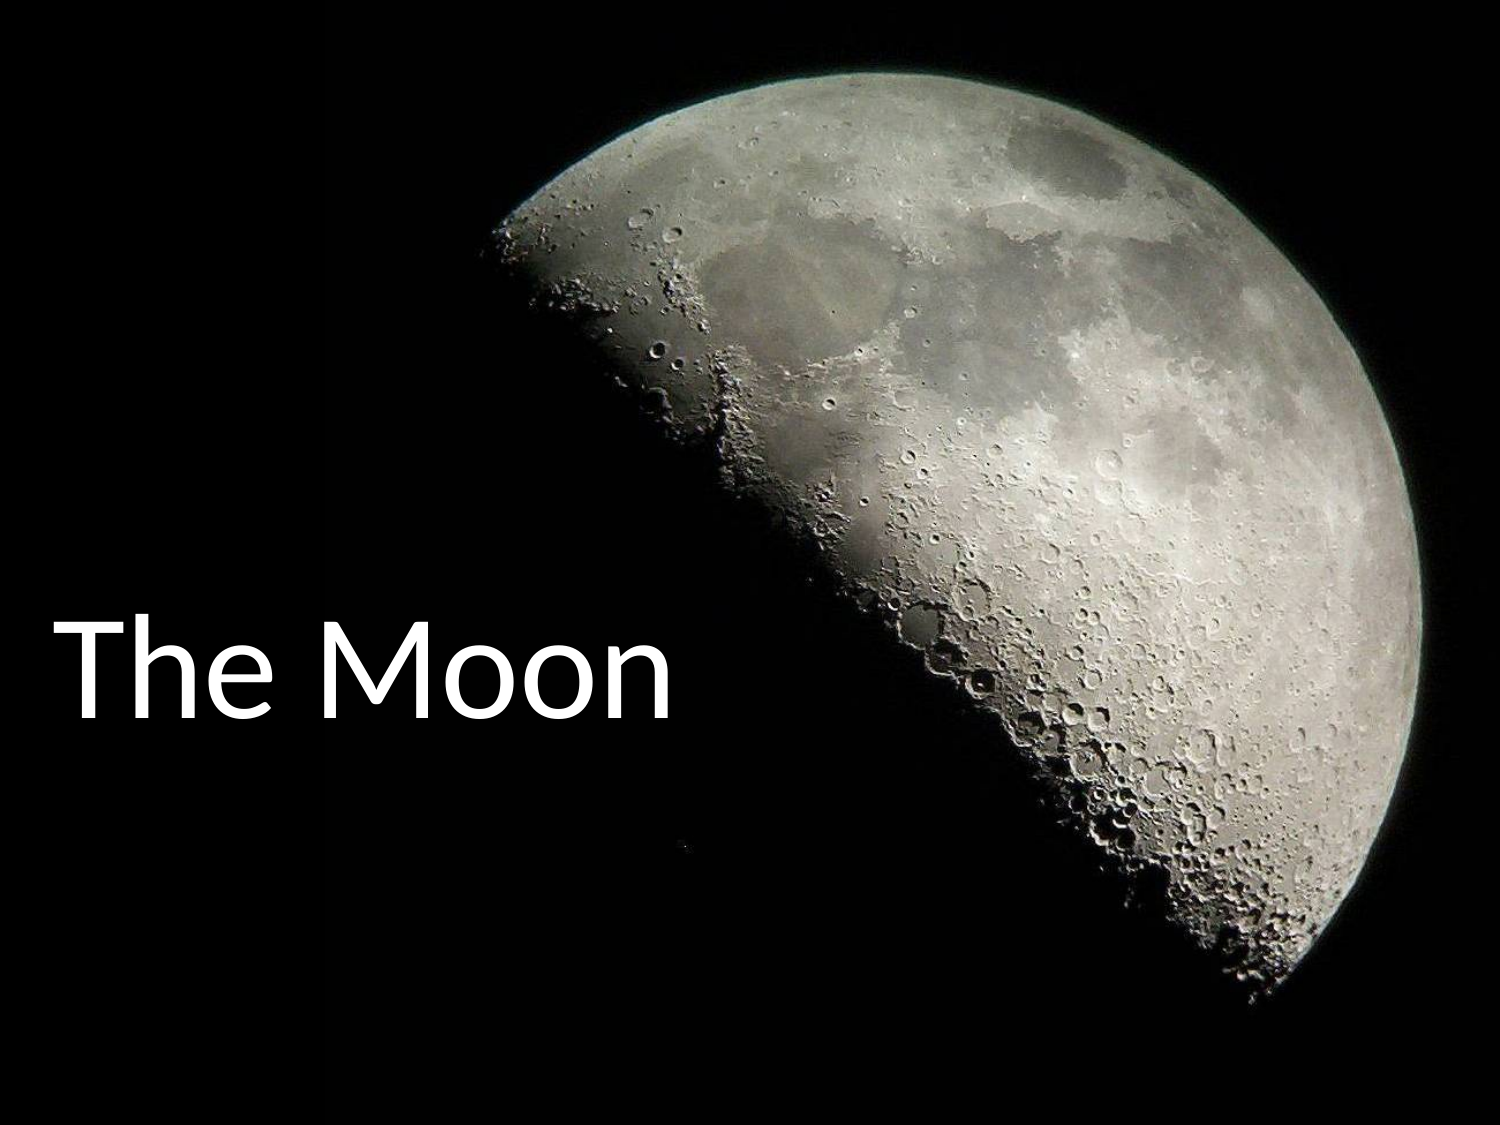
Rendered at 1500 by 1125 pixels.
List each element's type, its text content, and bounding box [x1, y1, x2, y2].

text_box The Moon [37, 560, 913, 756]
picture [325, 0, 1500, 1125]
